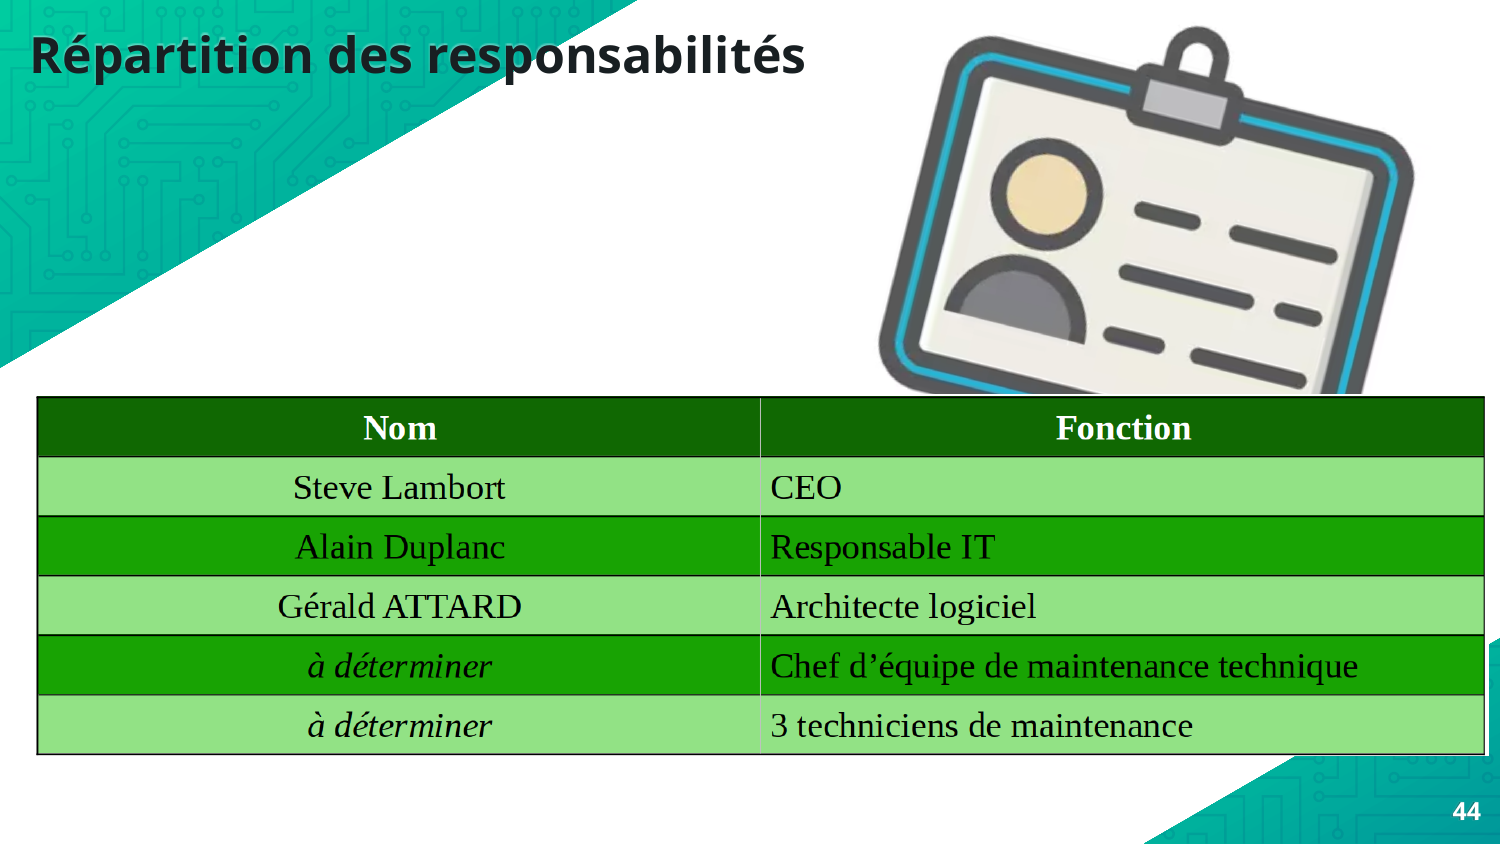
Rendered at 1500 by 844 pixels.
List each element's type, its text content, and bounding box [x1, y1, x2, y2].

slide_number <numéro> [1391, 779, 1482, 844]
title Répartition des responsabilités [29, 29, 940, 88]
picture [35, 0, 1489, 756]
